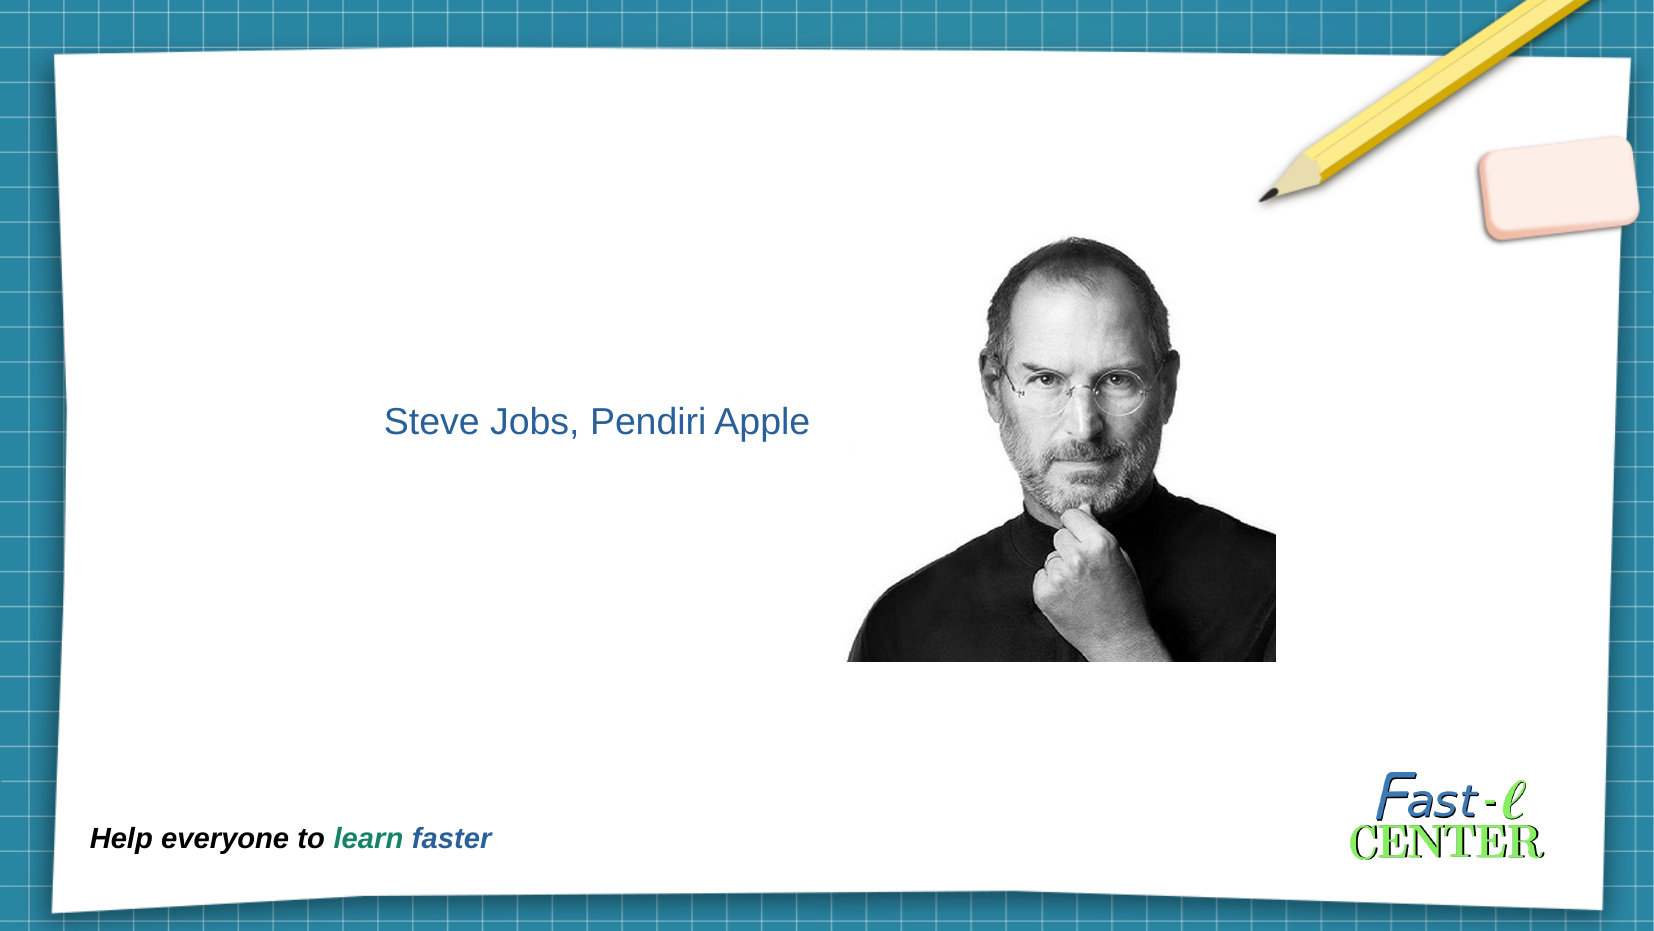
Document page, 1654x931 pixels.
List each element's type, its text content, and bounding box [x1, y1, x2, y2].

picture [0, 0, 1654, 931]
text_box Help everyone to learn faster [75, 814, 507, 863]
text_box Steve Jobs, Pendiri Apple [369, 393, 826, 451]
